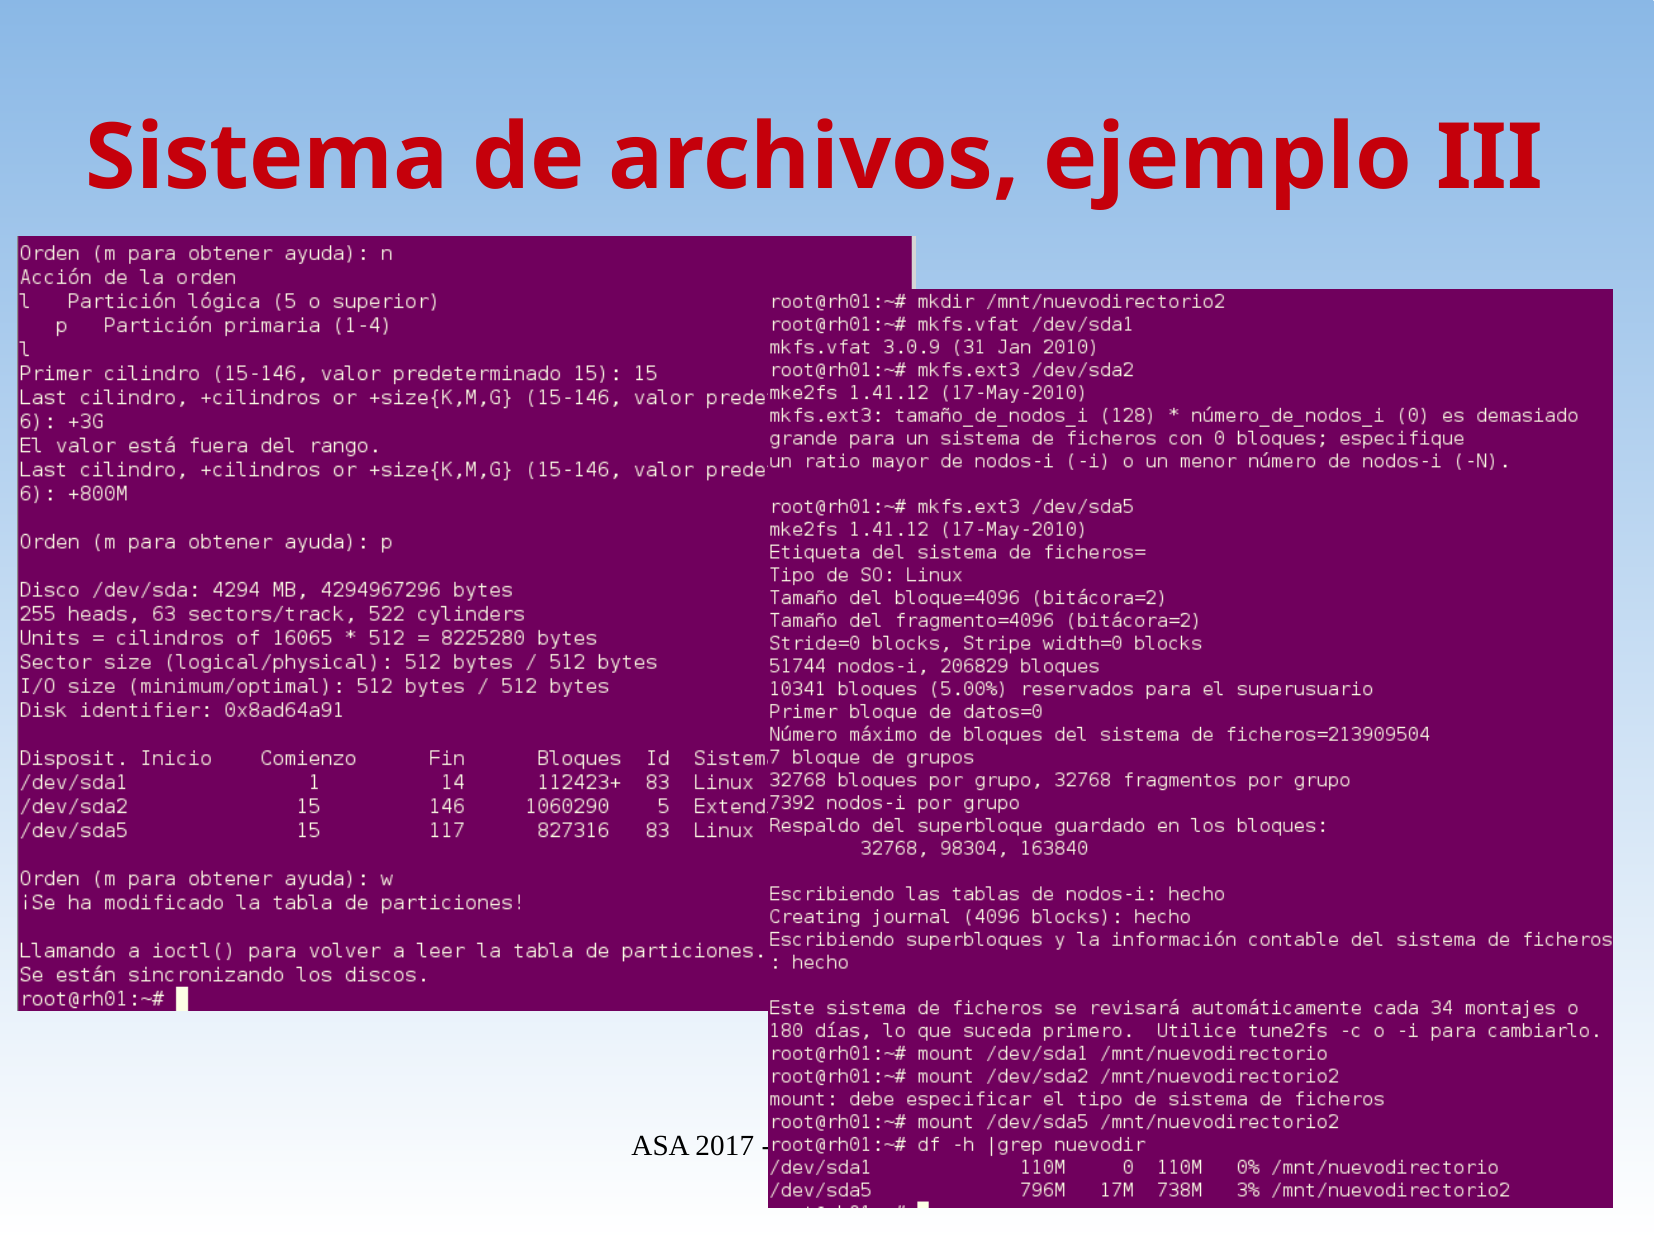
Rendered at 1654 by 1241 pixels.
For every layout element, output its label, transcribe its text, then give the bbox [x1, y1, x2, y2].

title Sistema de archivos, ejemplo III [82, 49, 1571, 257]
picture [17, 236, 1613, 1208]
